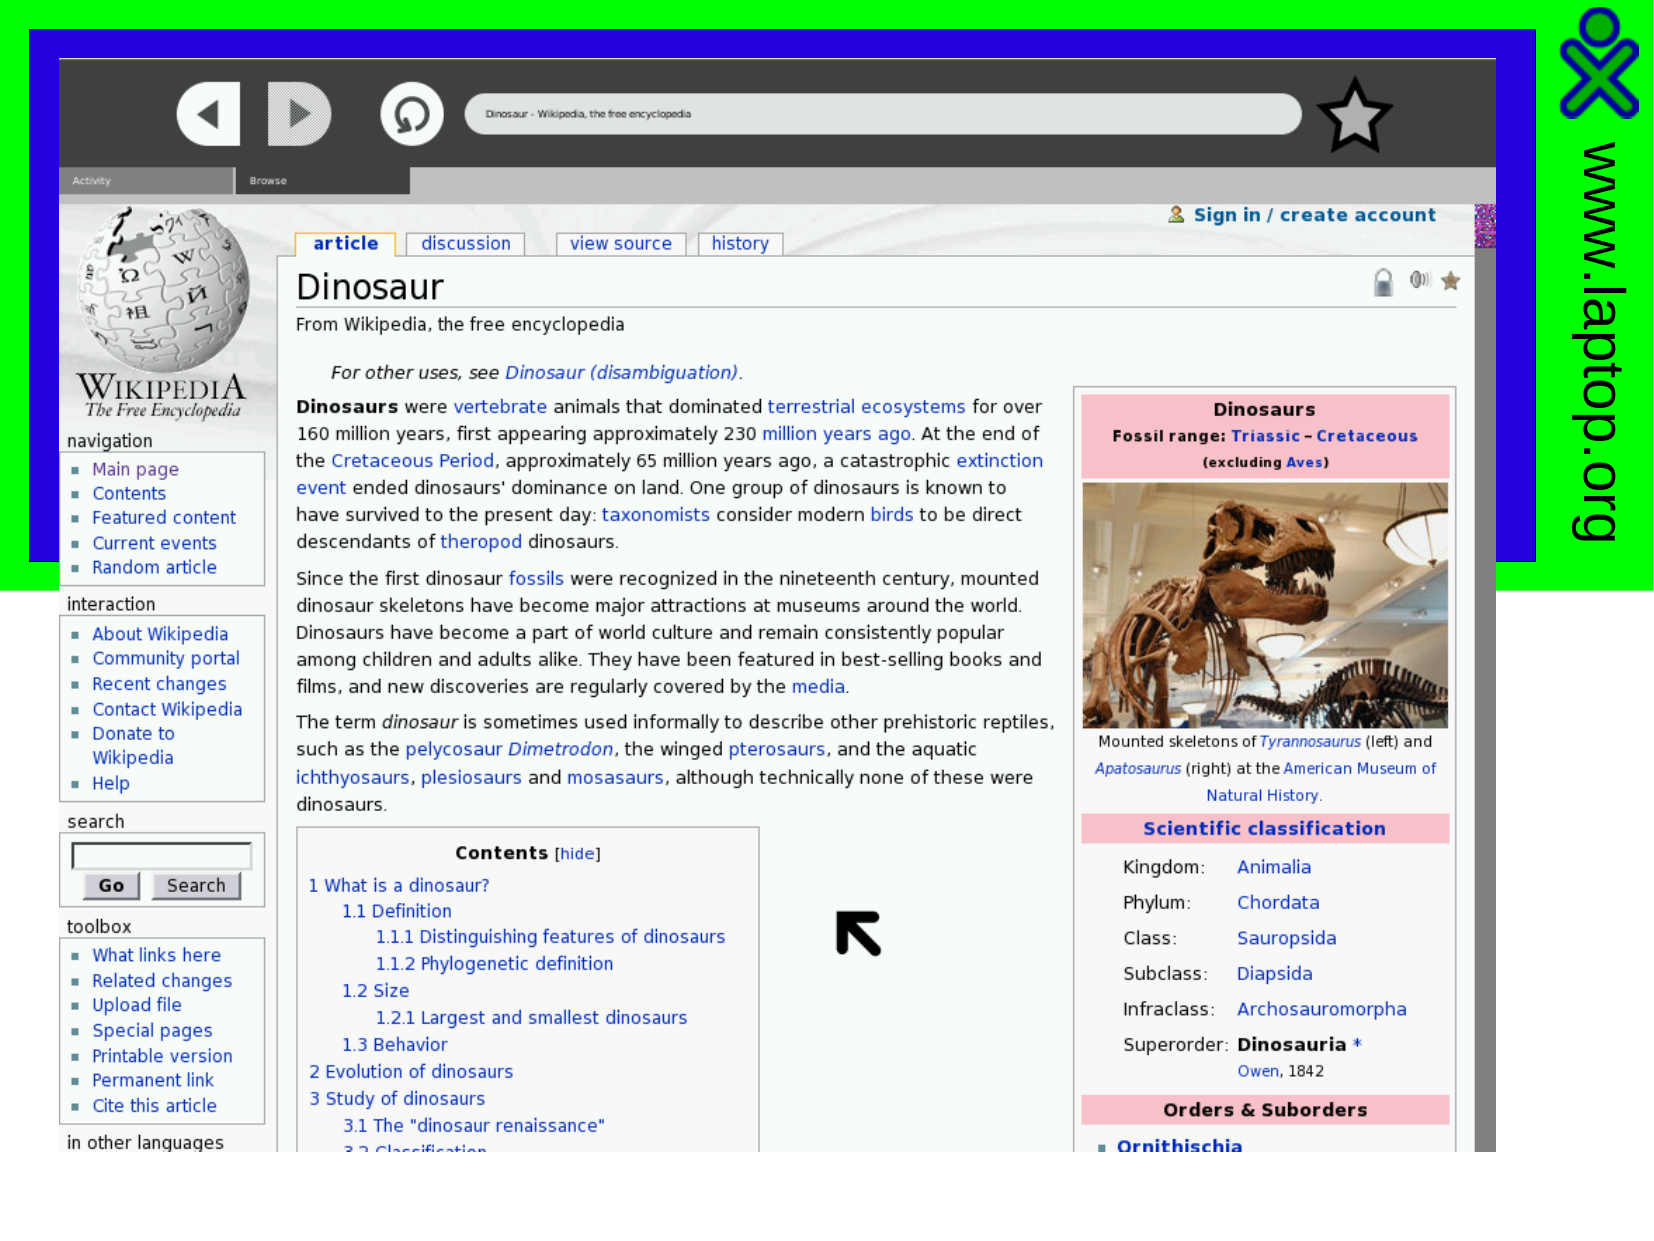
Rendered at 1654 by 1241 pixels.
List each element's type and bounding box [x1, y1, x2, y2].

title [59, 49, 1506, 532]
picture [59, 58, 1496, 1152]
picture [1559, 7, 1639, 119]
